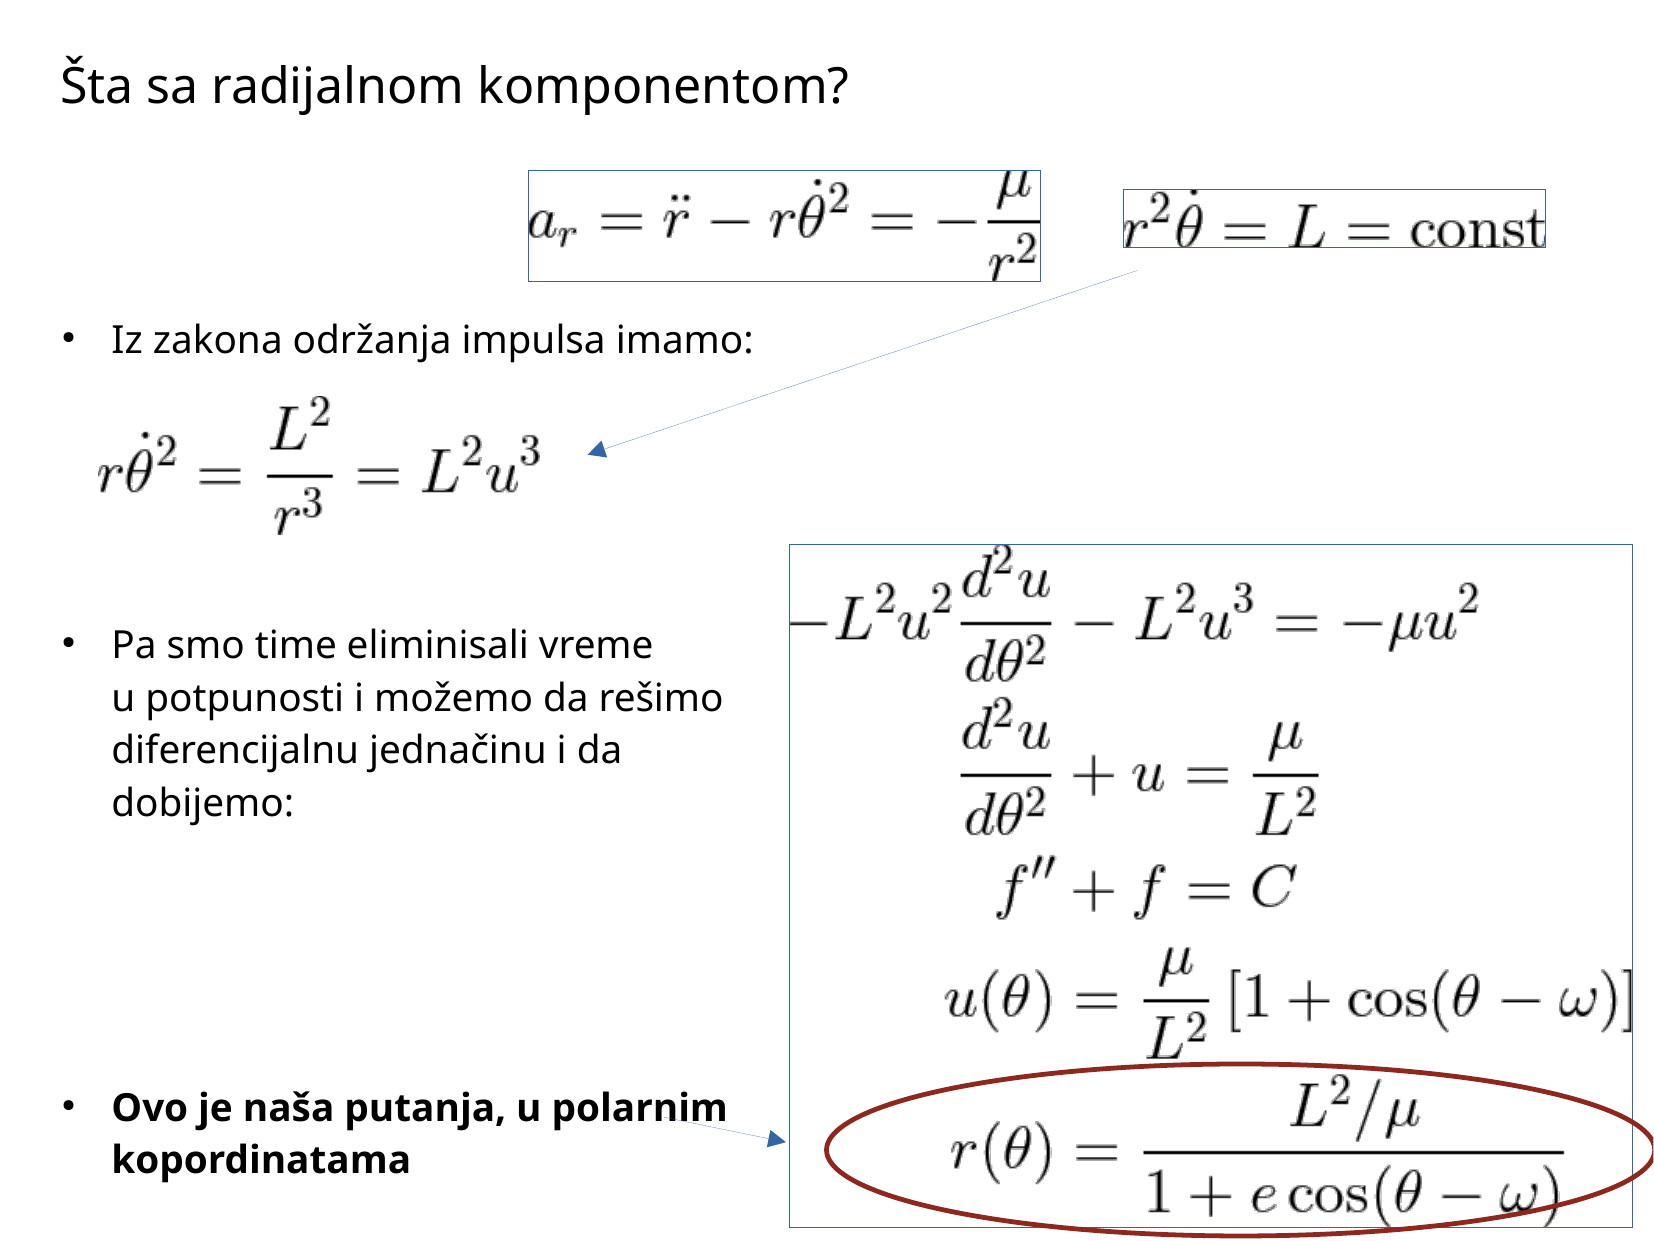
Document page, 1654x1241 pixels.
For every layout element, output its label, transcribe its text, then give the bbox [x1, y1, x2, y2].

picture [98, 396, 540, 535]
list Iz zakona održanja impulsa imamo: Pa smo time eliminisali vreme u potpunosti i možemo da rešimo diferencijalnu jednačinu i da dobijemo: Ovo je naša putanja, u polarnim kopordinatama [45, 312, 1635, 1196]
picture [830, 1067, 1633, 1228]
picture [1447, 1181, 1633, 1228]
title Šta sa radijalnom komponentom? [59, 17, 1648, 150]
picture [789, 544, 1633, 1228]
picture [1123, 189, 1546, 248]
picture [528, 170, 1041, 282]
